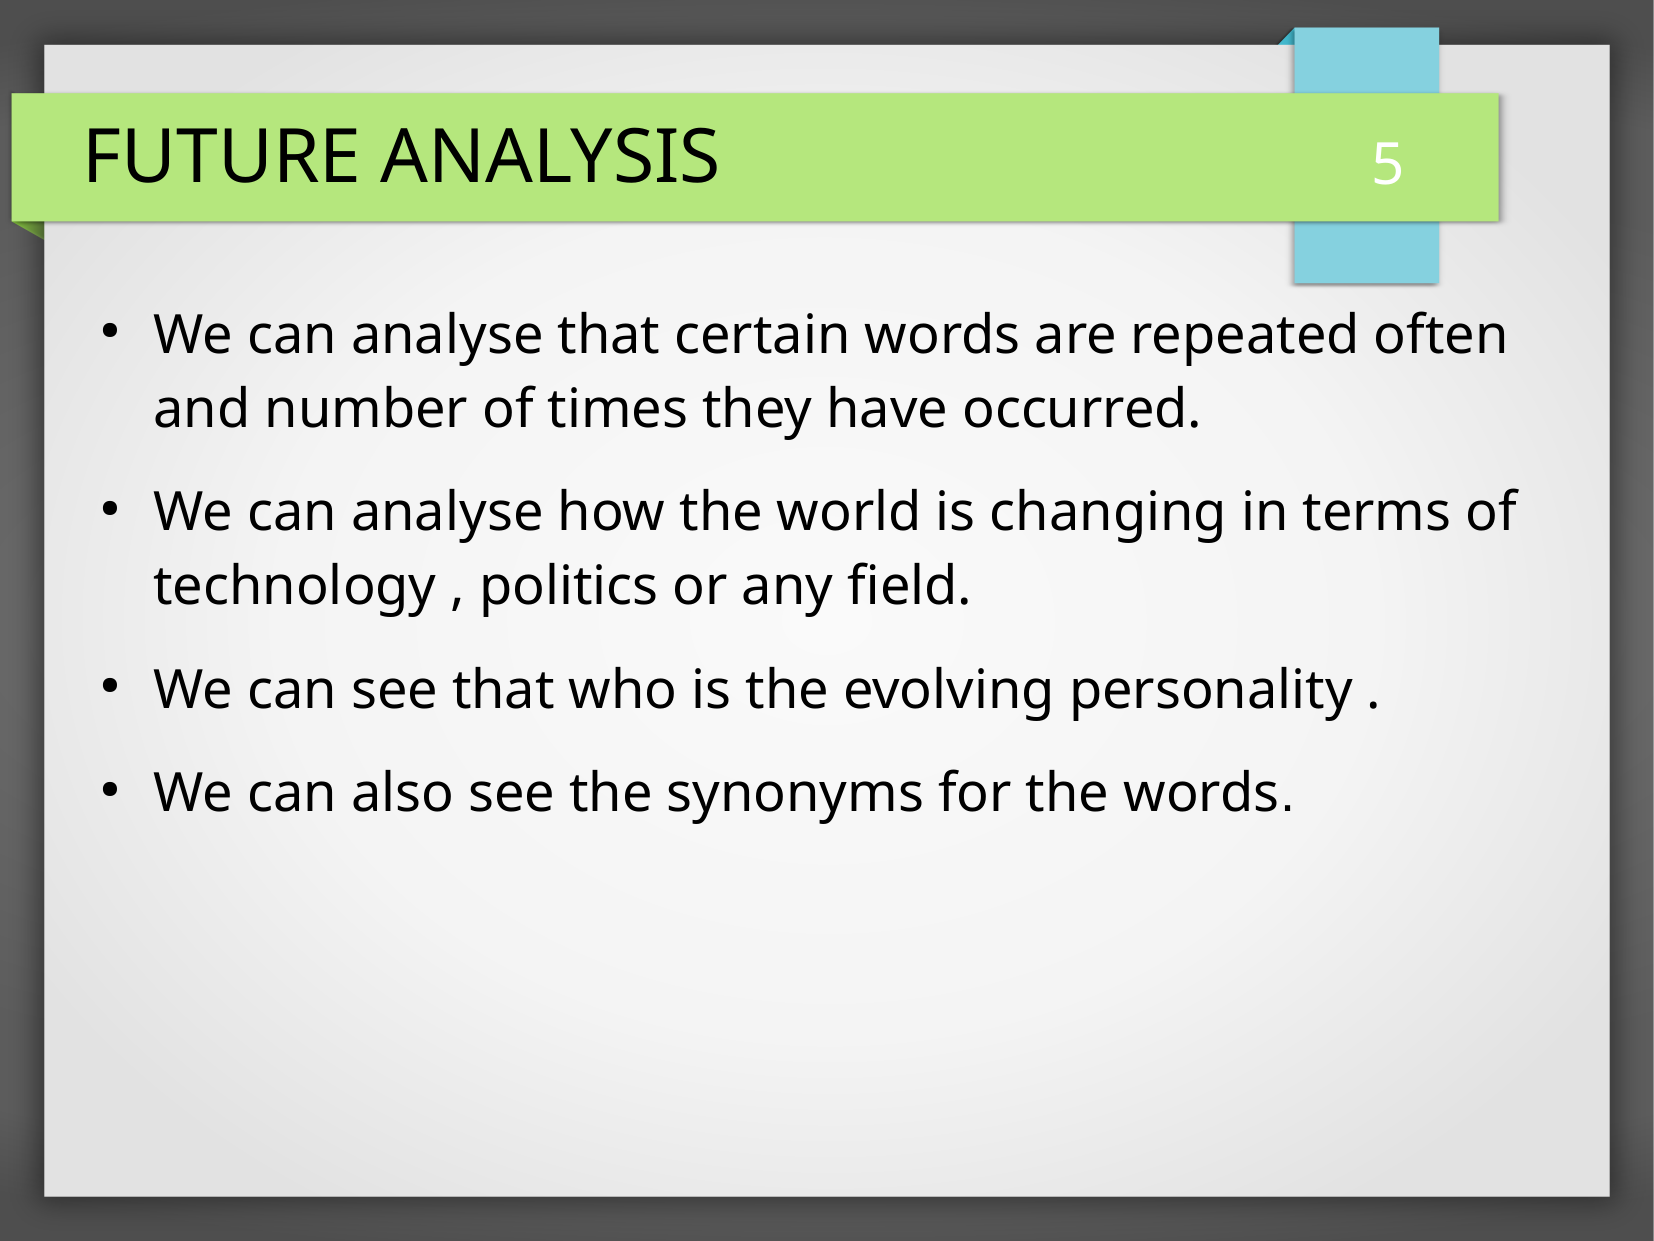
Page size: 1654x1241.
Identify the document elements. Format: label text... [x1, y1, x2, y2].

text_box <number> [1287, 94, 1489, 213]
title FUTURE ANALYSIS [82, 94, 1264, 213]
picture [0, 0, 1654, 1241]
list We can analyse that certain words are repeated often and number of times they have occurred. We can analyse how the world is changing in terms of technology , politics or any field. We can see that who is the evolving personality . We can also see the synonyms for the words. [82, 295, 1571, 1015]
